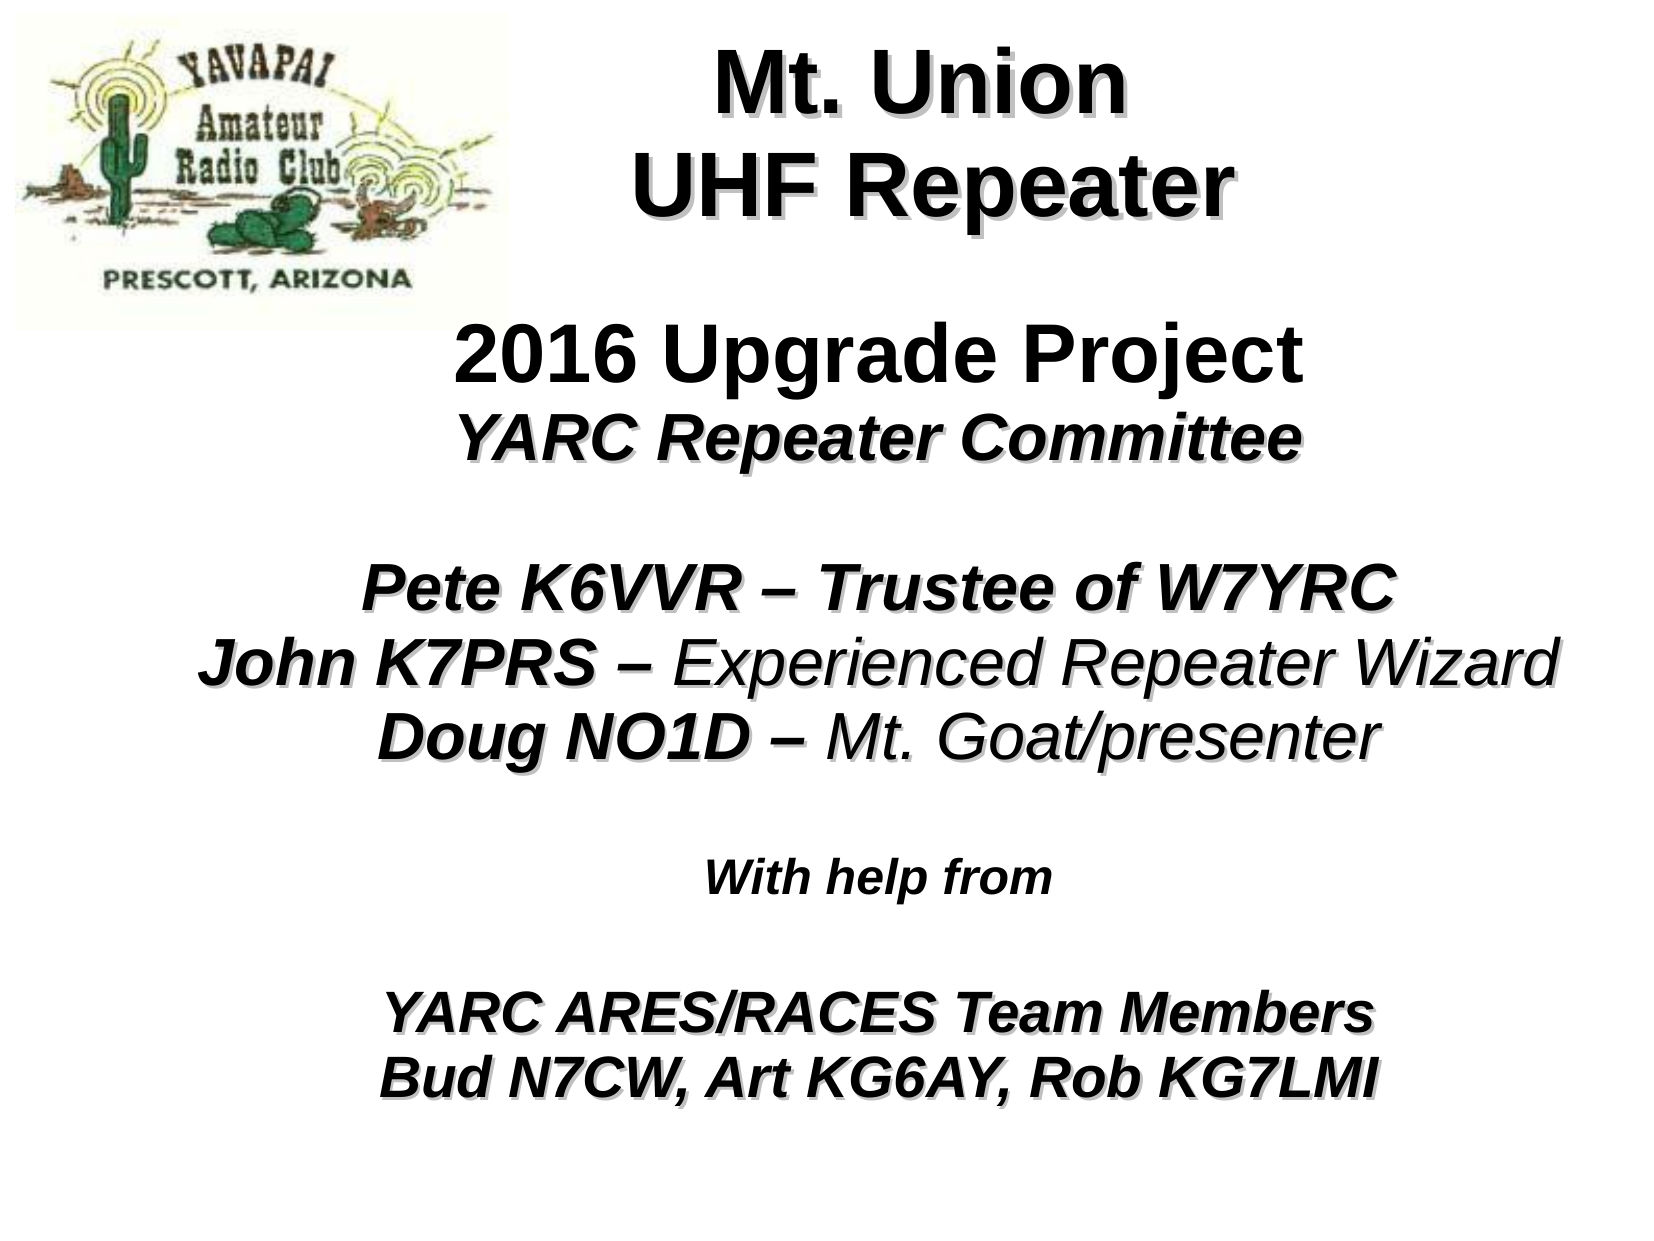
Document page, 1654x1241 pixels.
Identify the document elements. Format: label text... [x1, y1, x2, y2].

subtitle 2016 Upgrade Project YARC Repeater Committee Pete K6VVR – Trustee of W7YRC John K7PRS – Experienced Repeater Wizard Doug NO1D – Mt. Goat/presenter With help from YARC ARES/RACES Team Members Bud N7CW, Art KG6AY, Rob KG7LMI [135, 270, 1624, 1222]
title Mt. Union UHF Repeater [555, 30, 1313, 238]
picture [15, 13, 509, 331]
